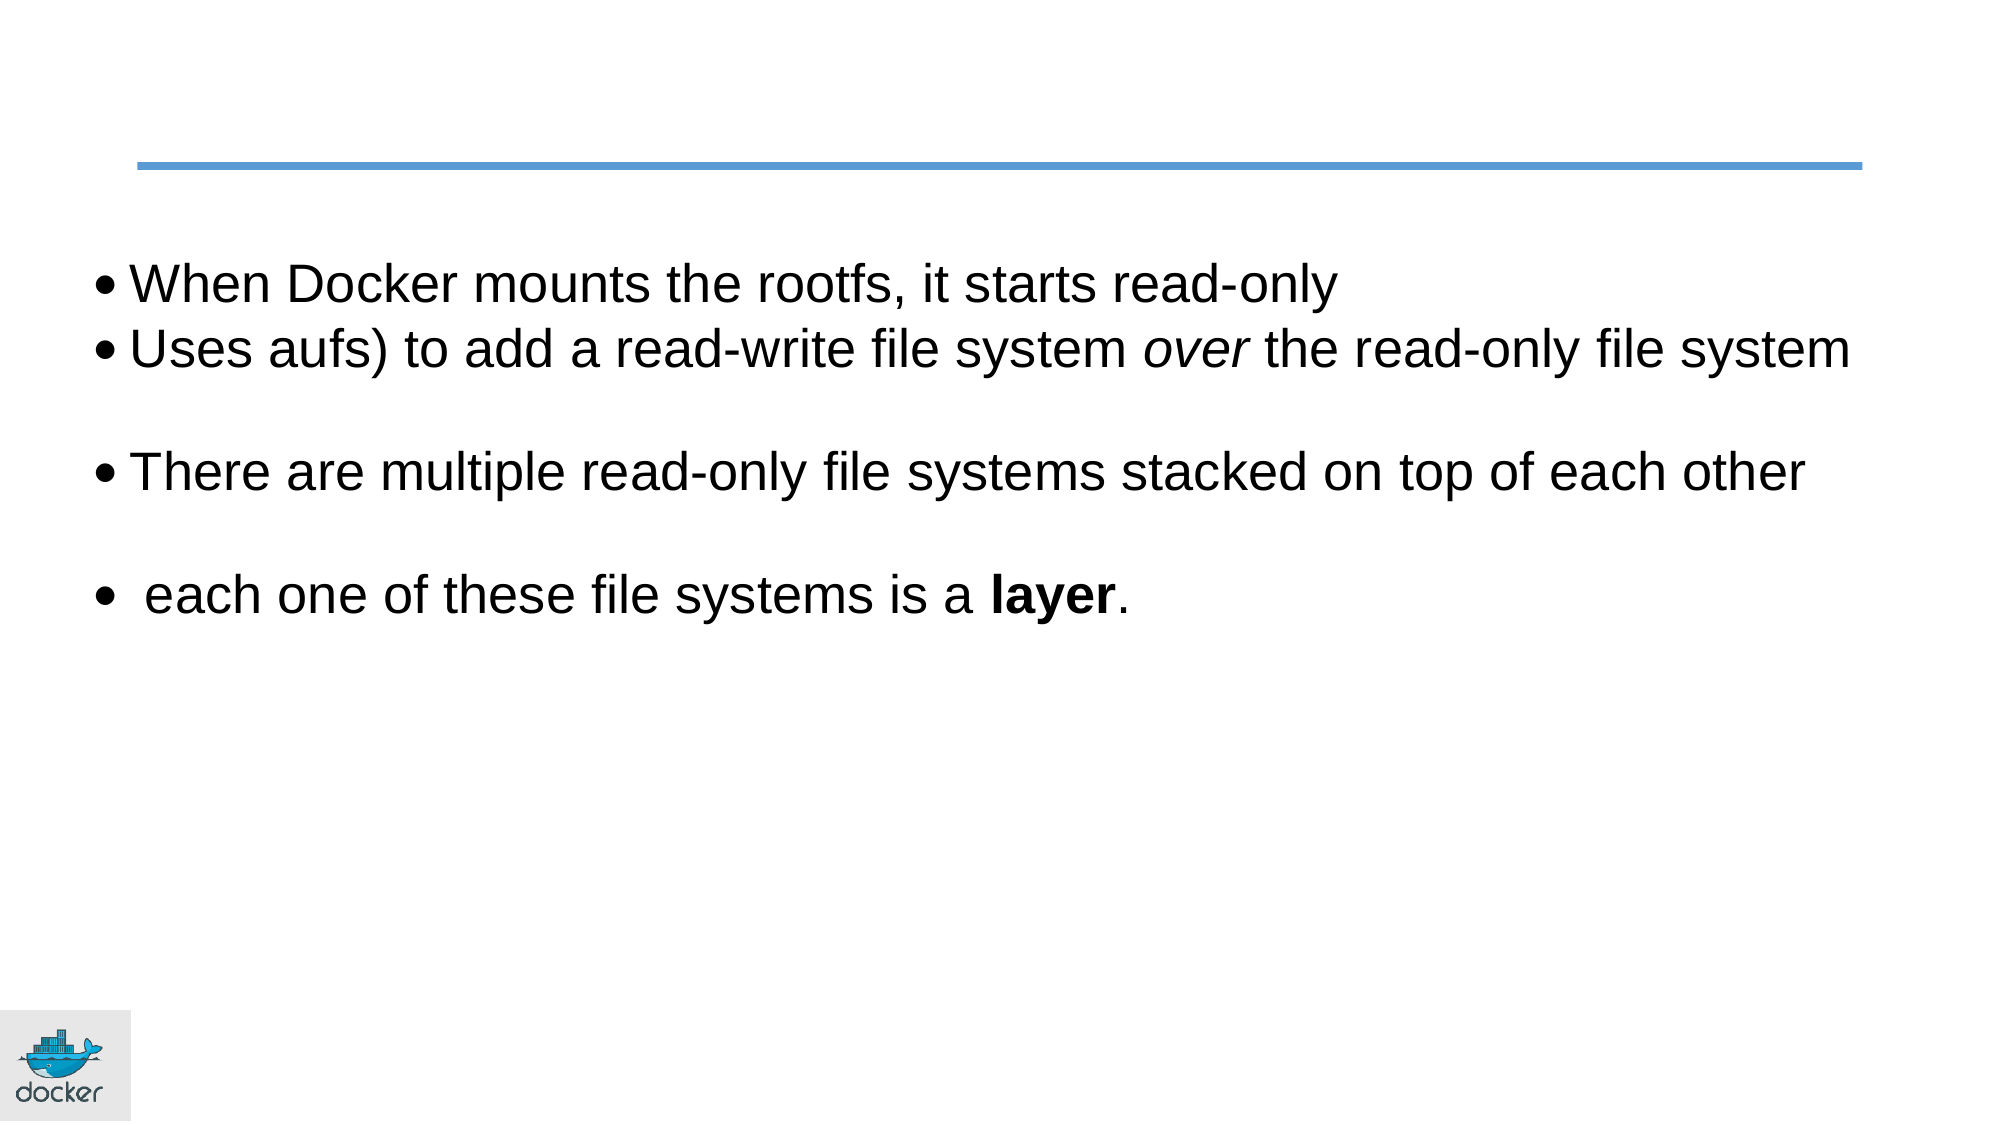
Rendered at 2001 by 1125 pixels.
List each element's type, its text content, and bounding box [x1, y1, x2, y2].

text_box When Docker mounts the rootfs, it starts read-only Uses aufs) to add a read-write file system over the read-only file system There are multiple read-only file systems stacked on top of each other each one of these file systems is a layer. [79, 240, 1920, 765]
picture [0, 1010, 131, 1121]
